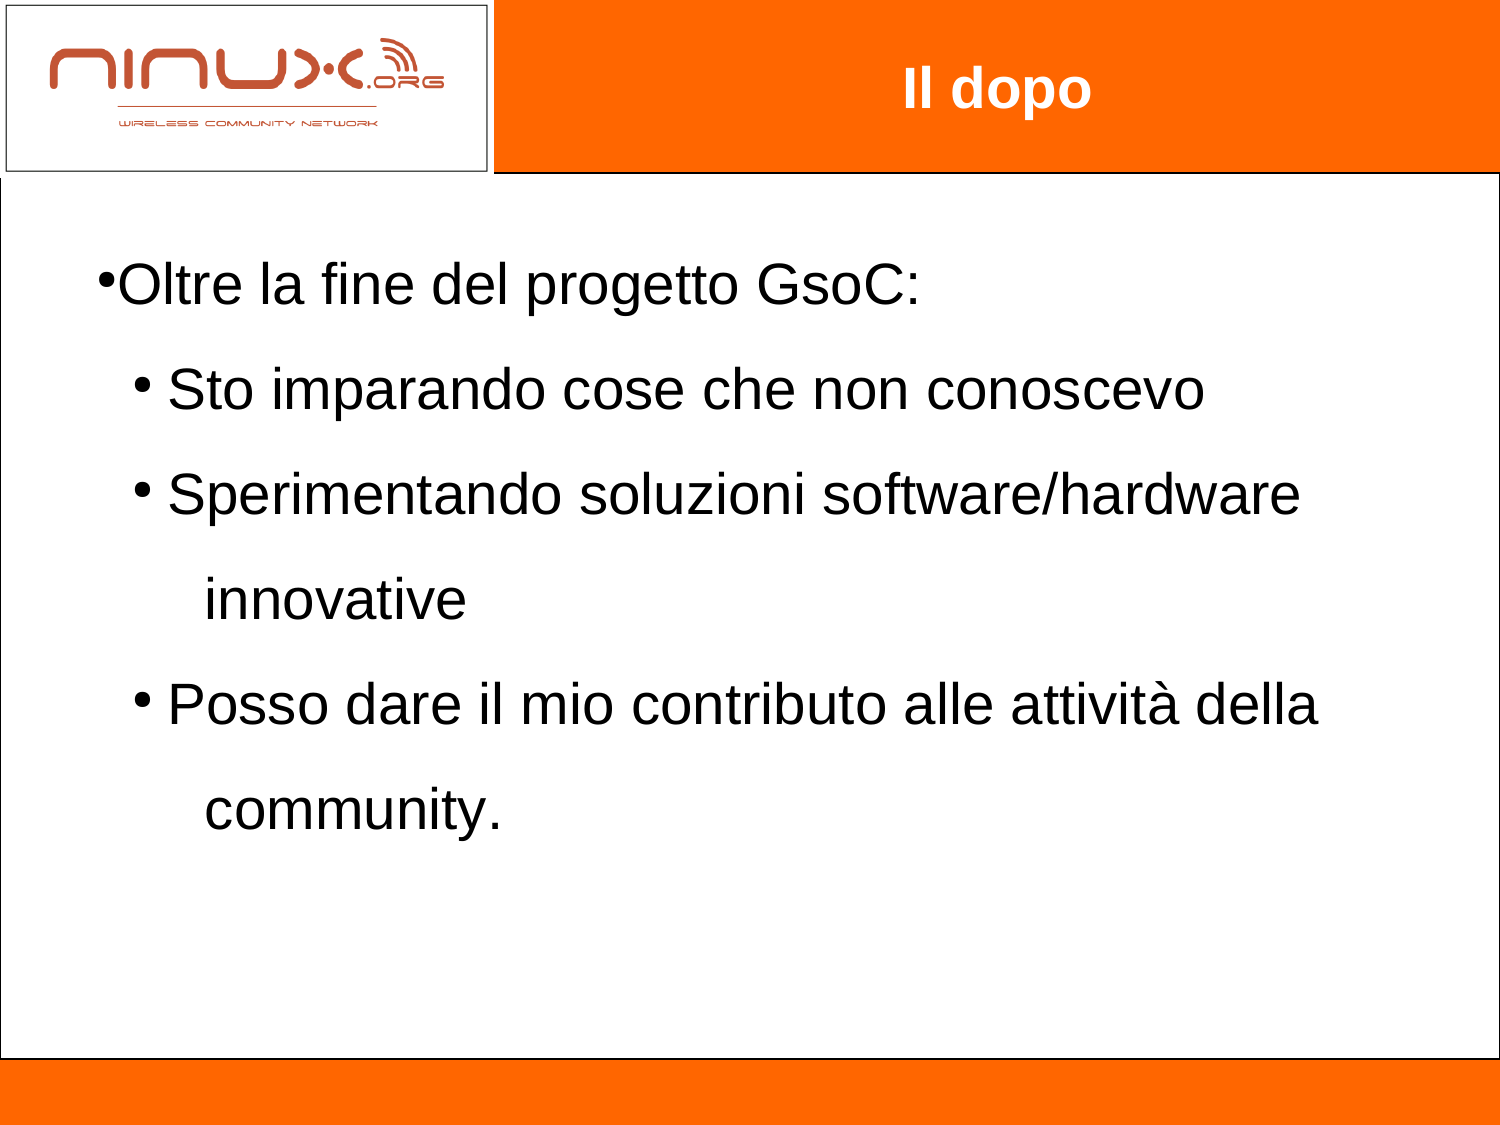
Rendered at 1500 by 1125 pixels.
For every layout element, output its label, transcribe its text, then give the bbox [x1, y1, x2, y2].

title Il dopo [495, 17, 1500, 160]
picture [0, 0, 494, 178]
text_box Oltre la fine del progetto GsoC: Sto imparando cose che non conoscevo Sperimentando soluzioni software/hardware innovative Posso dare il mio contributo alle attività della community. [59, 211, 1416, 1039]
